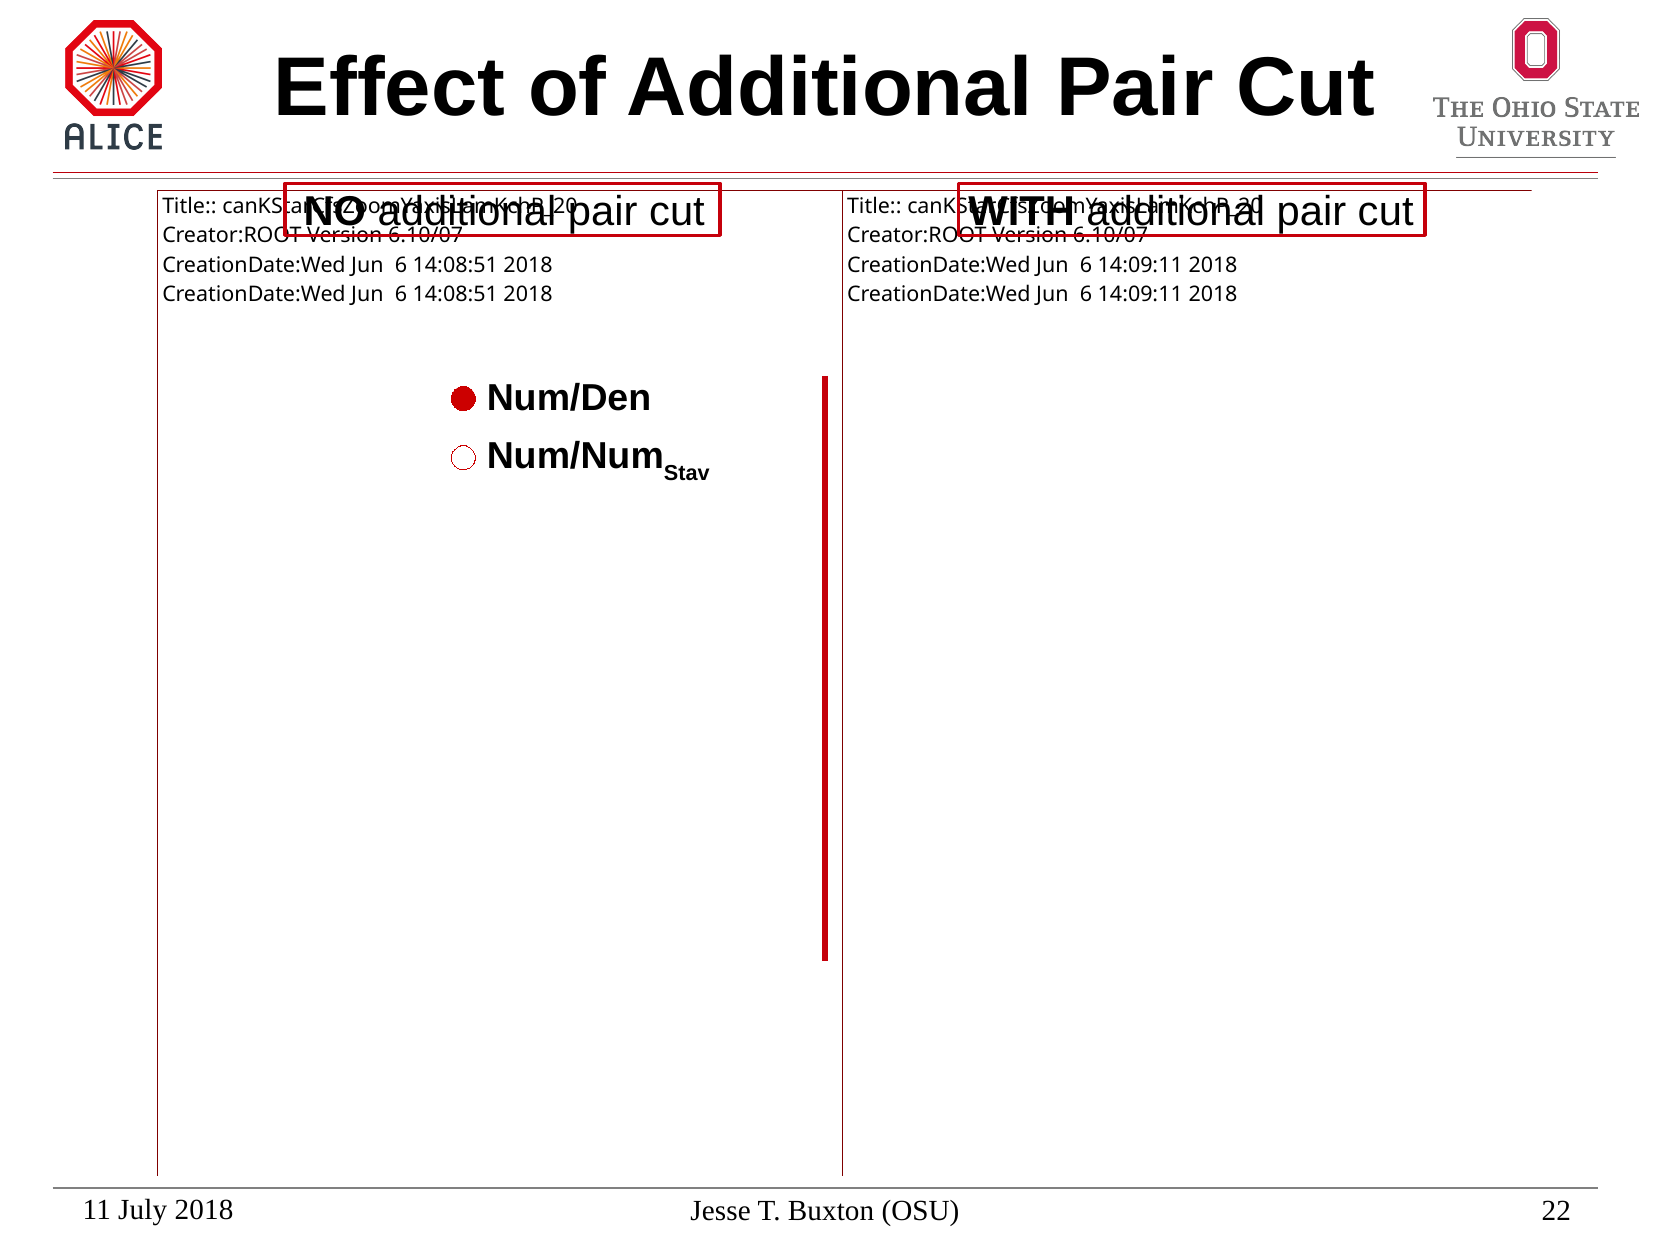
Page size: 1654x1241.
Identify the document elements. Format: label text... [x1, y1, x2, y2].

picture [65, 20, 137, 150]
text_box Num/Den Num/NumStav [472, 368, 784, 493]
title Effect of Additional Pair Cut [137, 1, 1513, 172]
text_box [451, 386, 476, 411]
picture [1513, 5, 1642, 171]
text_box NO additional pair cut [233, 180, 775, 242]
picture [155, 189, 1532, 1176]
text_box WITH additional pair cut [921, 180, 1462, 242]
